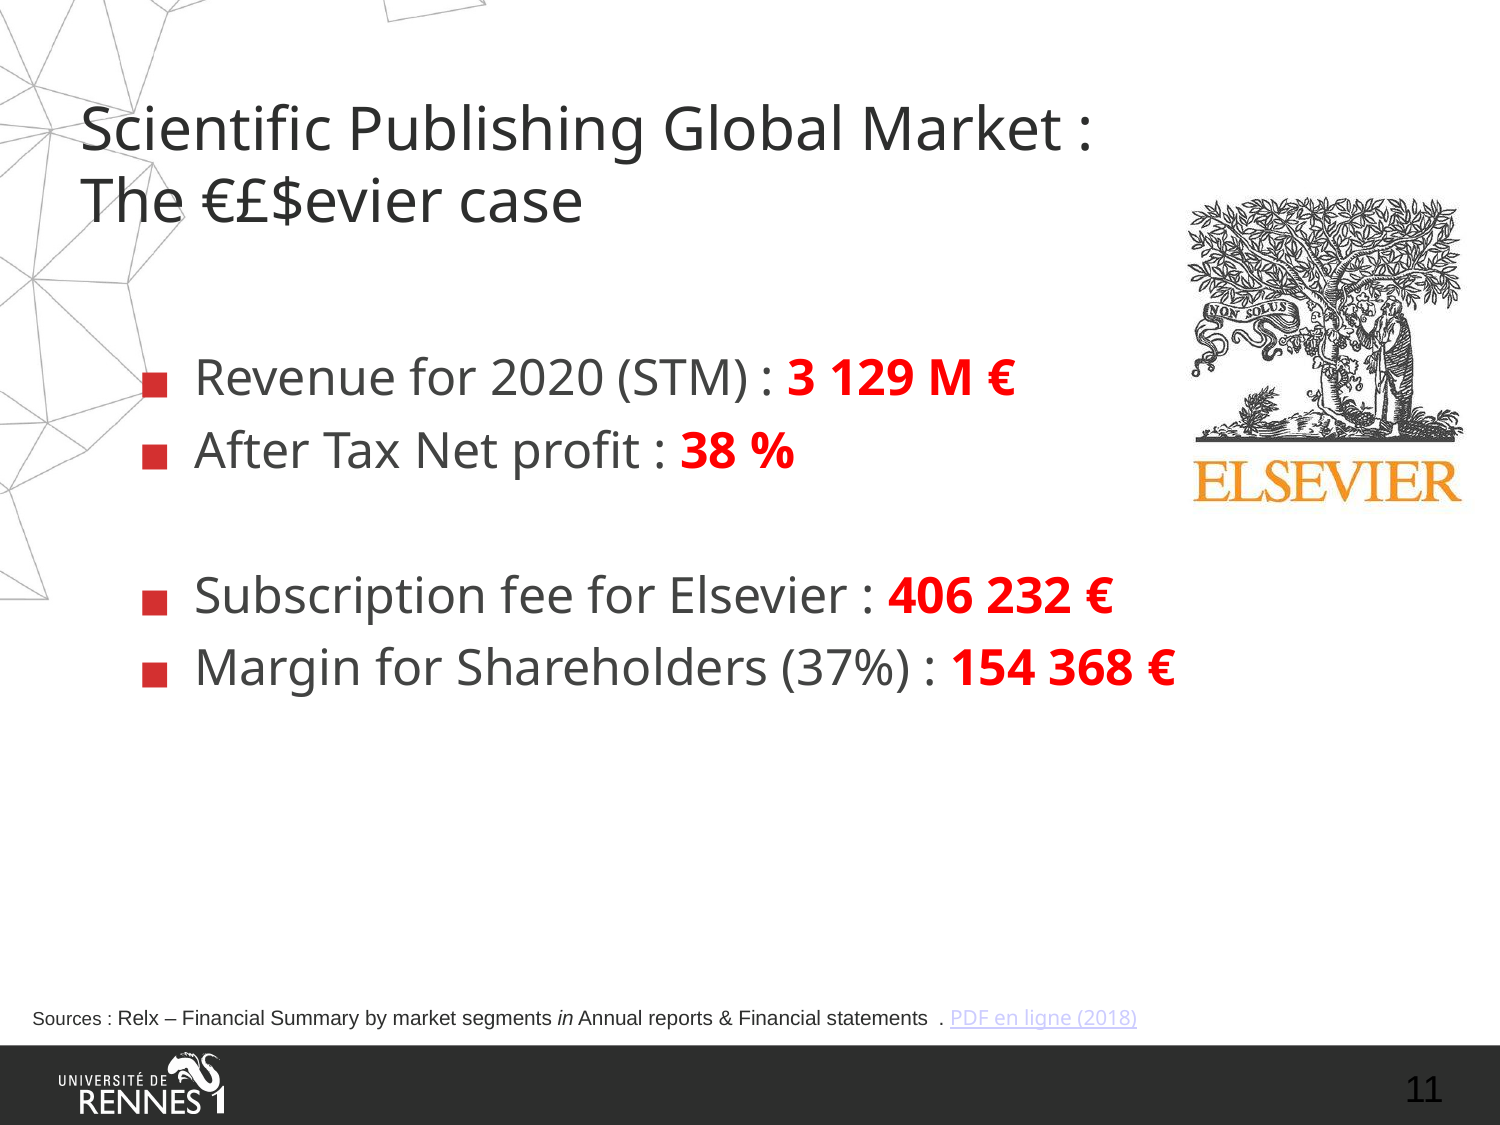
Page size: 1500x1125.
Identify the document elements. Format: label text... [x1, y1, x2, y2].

picture [0, 0, 1500, 1045]
text_box Sources : Relx – Financial Summary by market segments in Annual reports & Financial statements . PDF en ligne (2018) [17, 980, 1317, 1041]
text_box Scientific Publishing Global Market : The €£$evier case [65, 82, 1471, 212]
text_box 1 [1257, 1057, 1459, 1118]
text_box Revenue for 2020 (STM) : 3 129 M € After Tax Net profit : 38 % Subscription fee for Elsevier : 406 232 € Margin for Shareholders (37%) : 154 368 € [112, 338, 1388, 634]
picture [59, 1052, 224, 1114]
